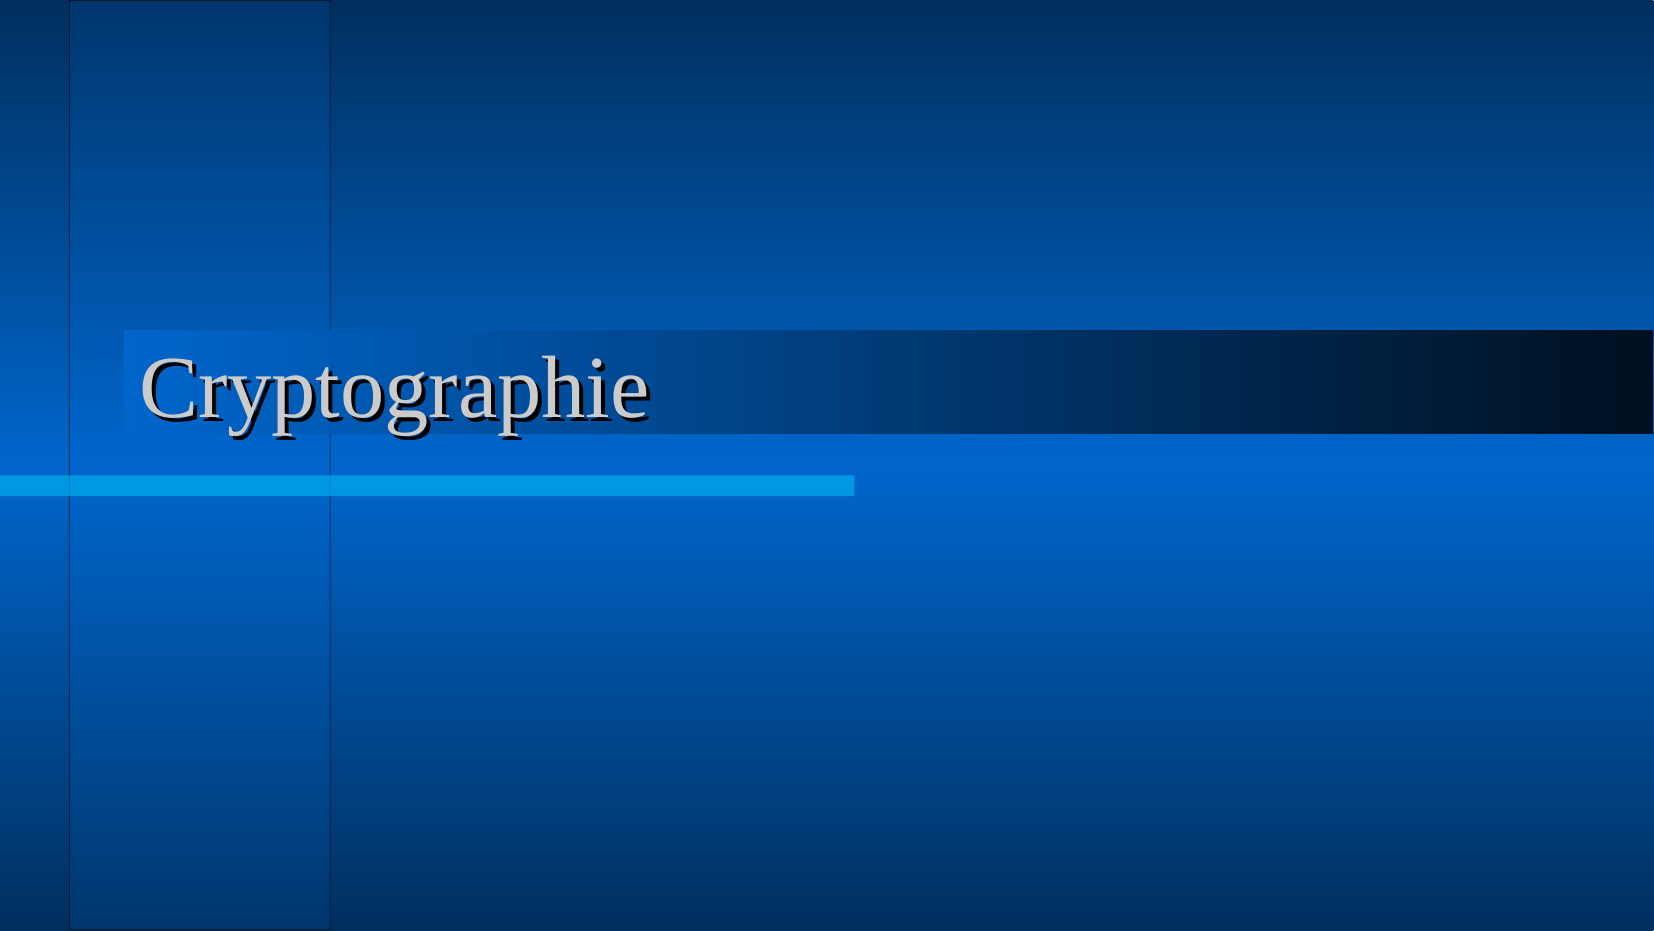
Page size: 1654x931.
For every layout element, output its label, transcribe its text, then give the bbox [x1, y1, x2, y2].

title Cryptographie [124, 309, 1530, 466]
